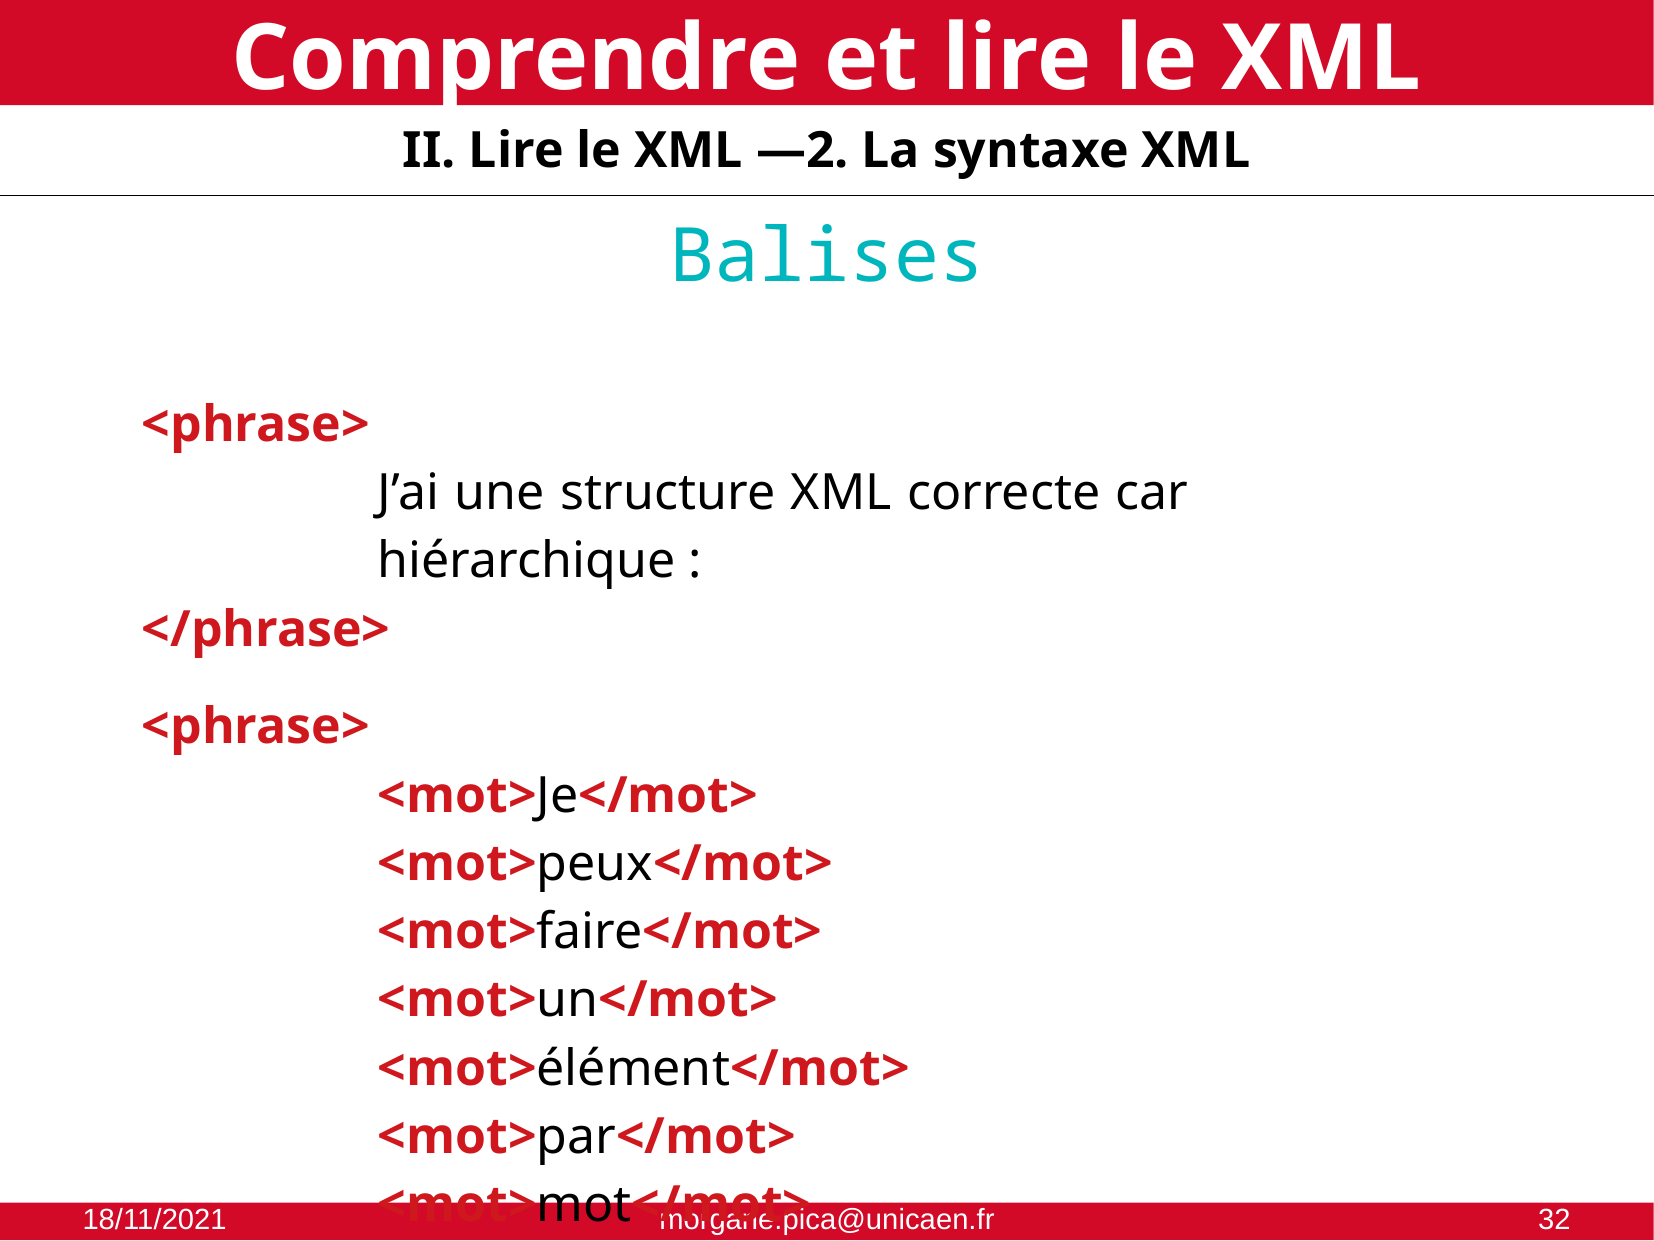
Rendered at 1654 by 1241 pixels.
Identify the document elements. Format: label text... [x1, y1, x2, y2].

text_box <phrase> J’ai une structure XML correcte car hiérarchique : </phrase> <phrase> <mot>Je</mot> <mot>peux</mot> <mot>faire</mot> <mot>un</mot> <mot>élément</mot> <mot>par</mot> <mot>mot</mot> <ponctuation>.</ponctuation> </phrase> [127, 380, 1515, 1166]
title II. Lire le XML —2. La syntaxe XML [0, 106, 1654, 191]
title Comprendre et lire le XML [0, 0, 1654, 106]
text_box Balises [161, 193, 1493, 284]
